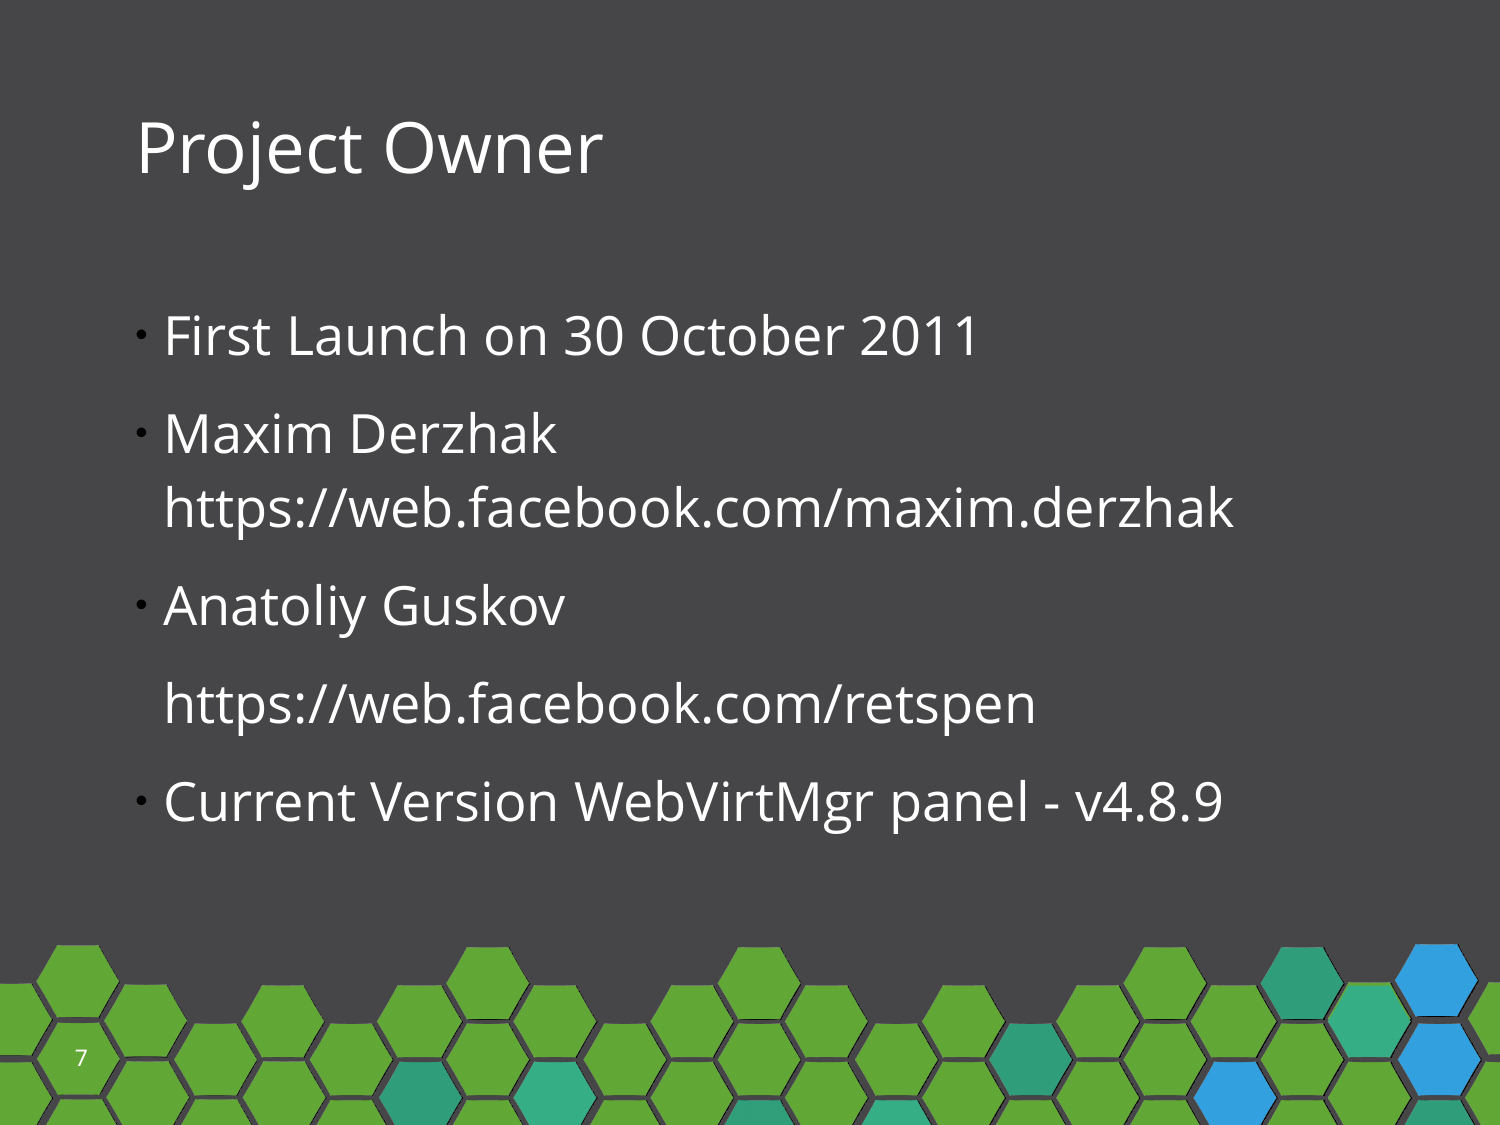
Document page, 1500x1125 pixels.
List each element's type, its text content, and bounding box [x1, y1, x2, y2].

list First Launch on 30 October 2011 Maxim Derzhak https://web.facebook.com/maxim.derzhak Anatoliy Guskov https://web.facebook.com/retspen Current Version WebVirtMgr panel - v4.8.9 [135, 297, 1372, 951]
title Project Owner [135, 65, 1372, 228]
picture [0, 944, 1500, 1125]
